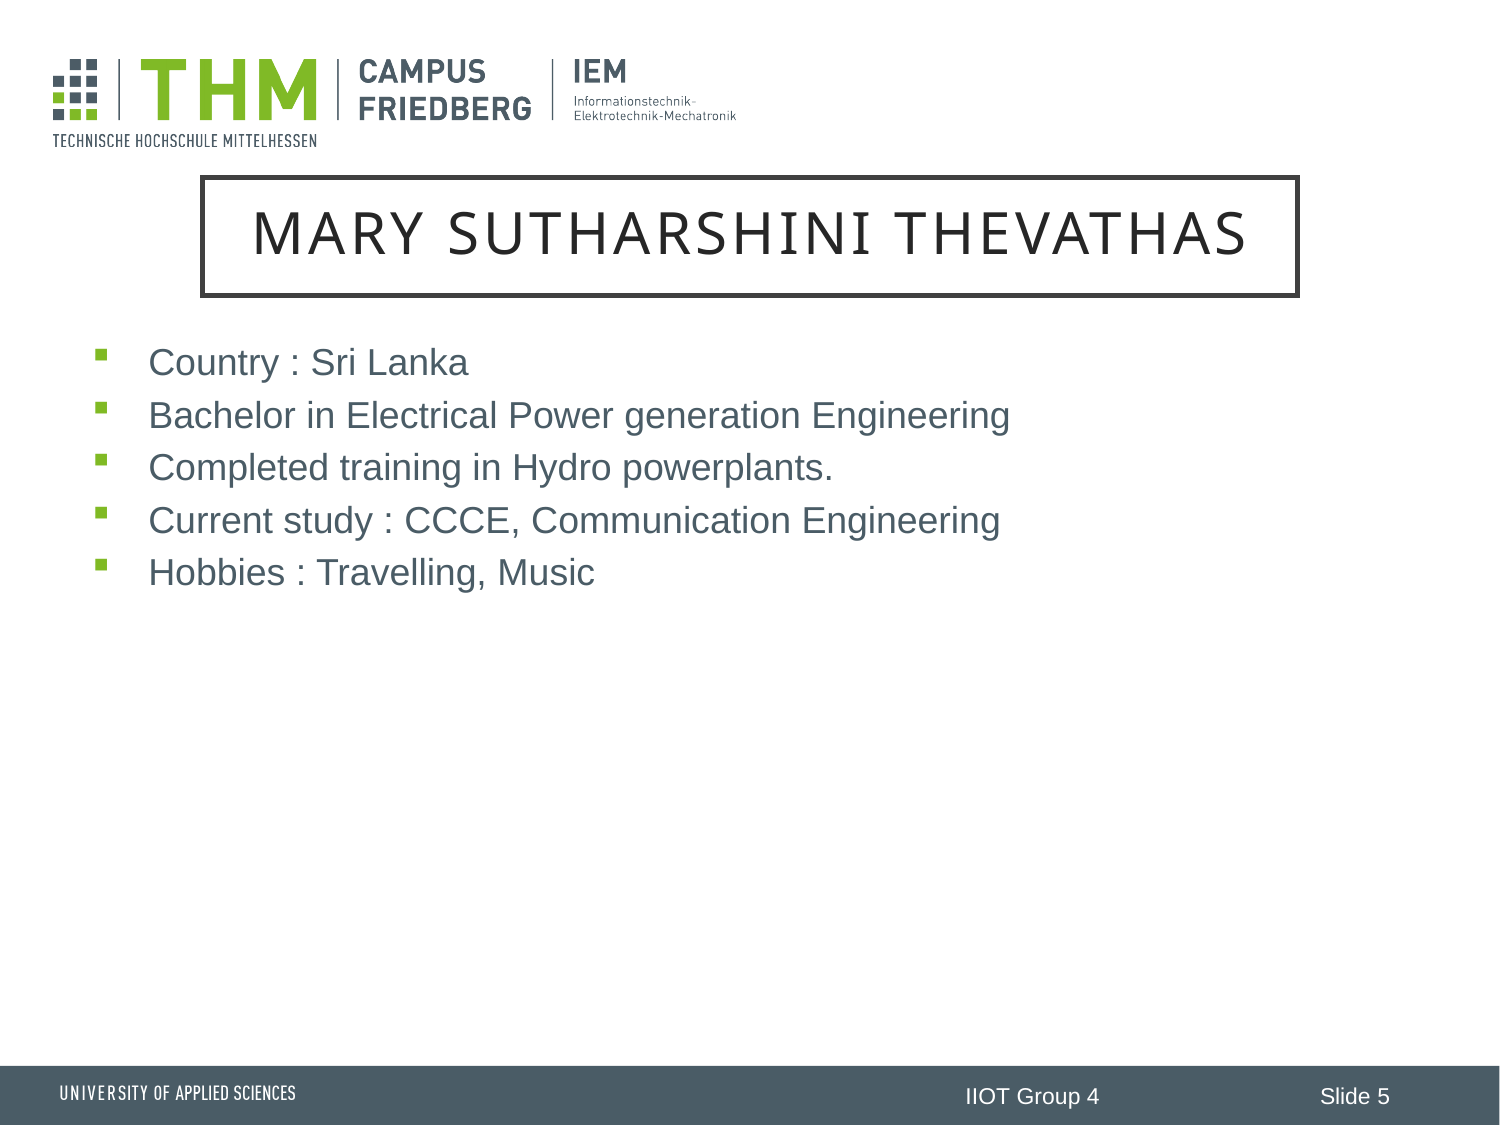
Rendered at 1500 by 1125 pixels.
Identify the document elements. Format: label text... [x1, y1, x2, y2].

picture [53, 59, 736, 147]
title Mary Sutharshini Thevathas [202, 177, 1298, 296]
picture [59, 1082, 296, 1104]
text_box Country : Sri Lanka Bachelor in Electrical Power generation Engineering Completed training in Hydro powerplants. Current study : CCCE, Communication Engineering Hobbies : Travelling, Music [92, 330, 1418, 951]
